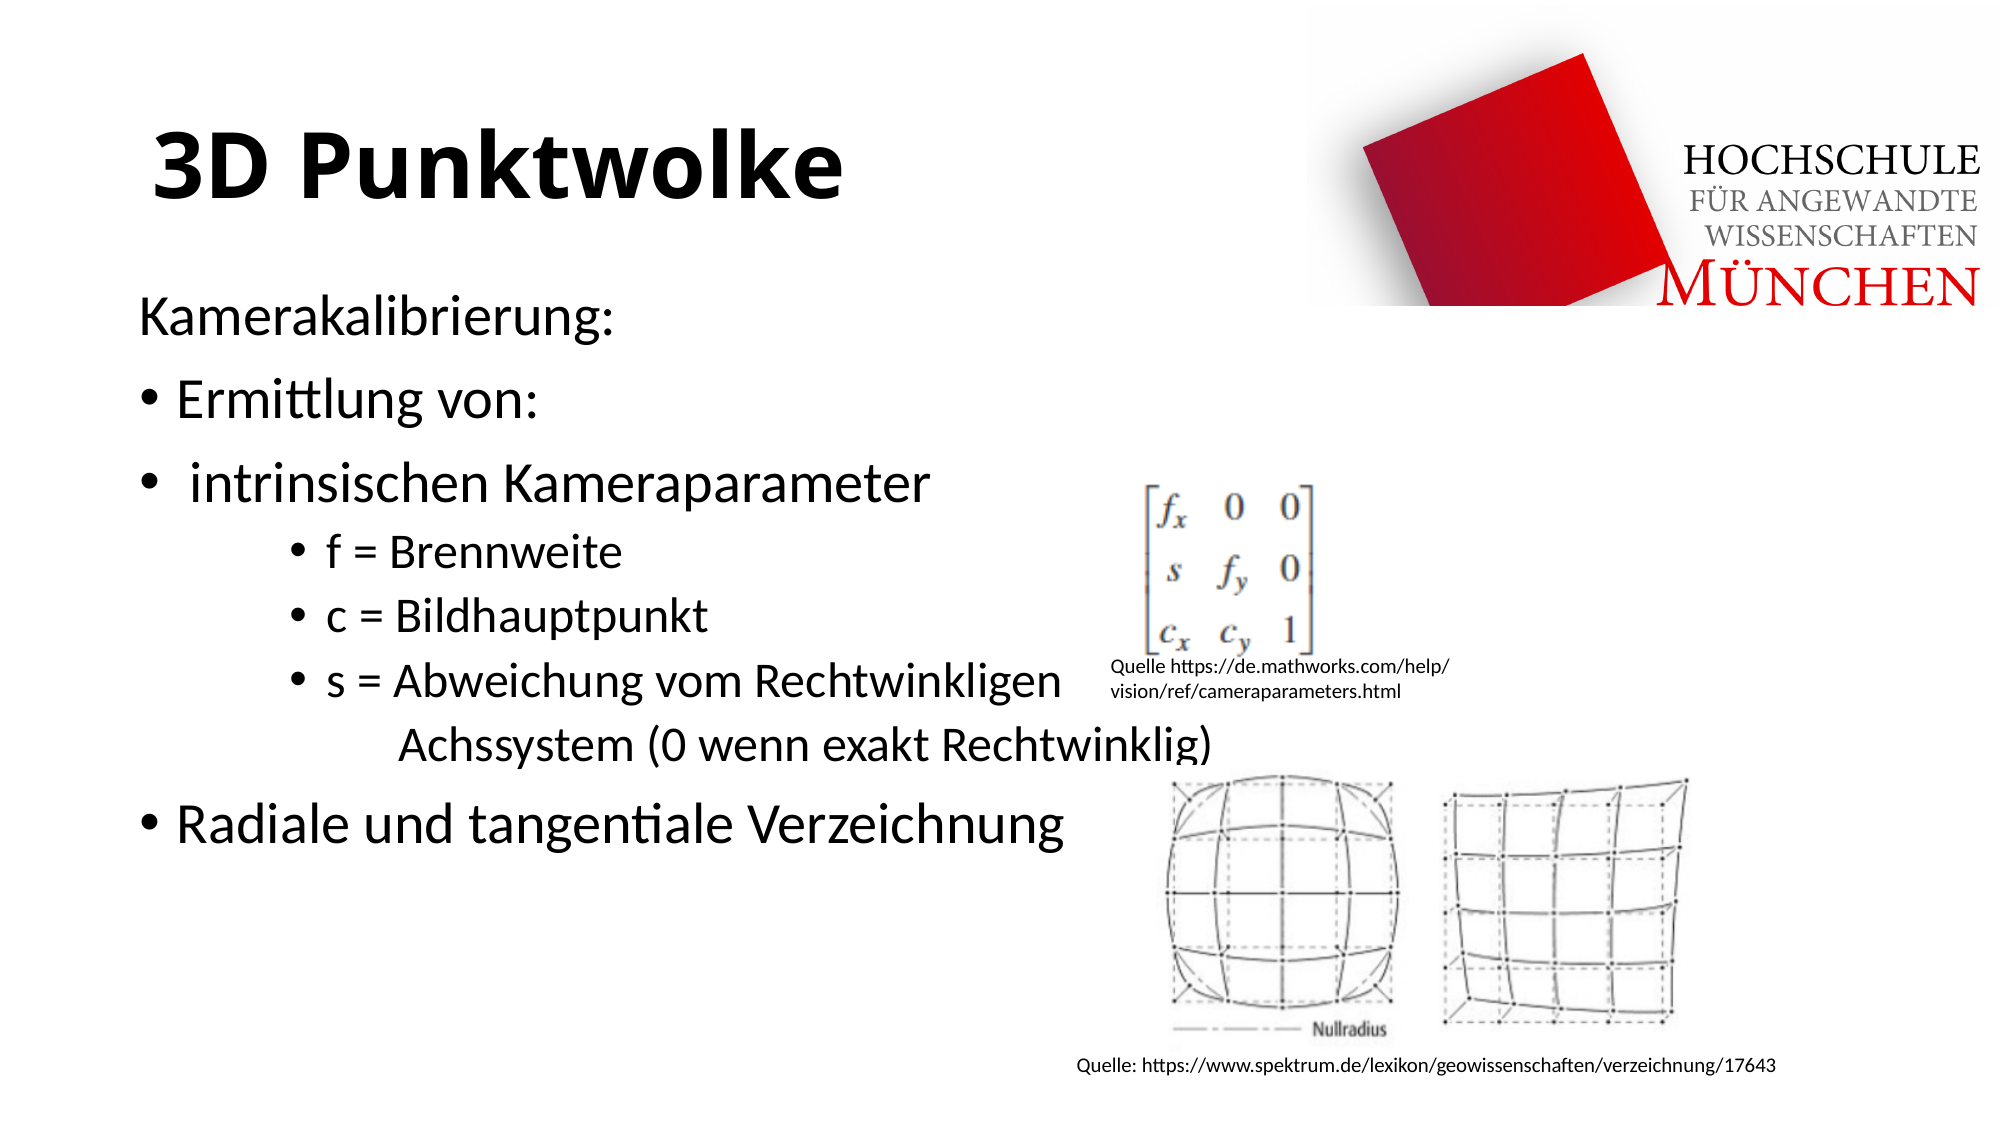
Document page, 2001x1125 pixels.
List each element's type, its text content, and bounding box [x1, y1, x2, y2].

text_box Quelle: https://www.spektrum.de/lexikon/geowissenschaften/verzeichnung/17643 [1061, 1043, 1807, 1085]
title 3D Punktwolke [137, 59, 1863, 278]
picture [1145, 765, 1422, 1043]
text_box Quelle https://de.mathworks.com/help/ vision/ref/cameraparameters.html [1095, 645, 1472, 711]
picture [1123, 463, 1342, 645]
list Kamerakalibrierung: Ermittlung von: intrinsischen Kameraparameter f = Brennweite c = Bildhauptpunkt s = Abweichung vom Rechtwinkligen Achssystem (0 wenn exakt Rechtwinklig) Radiale und tangentiale Verzeichnung [124, 277, 1862, 1014]
picture [1433, 777, 1697, 1032]
